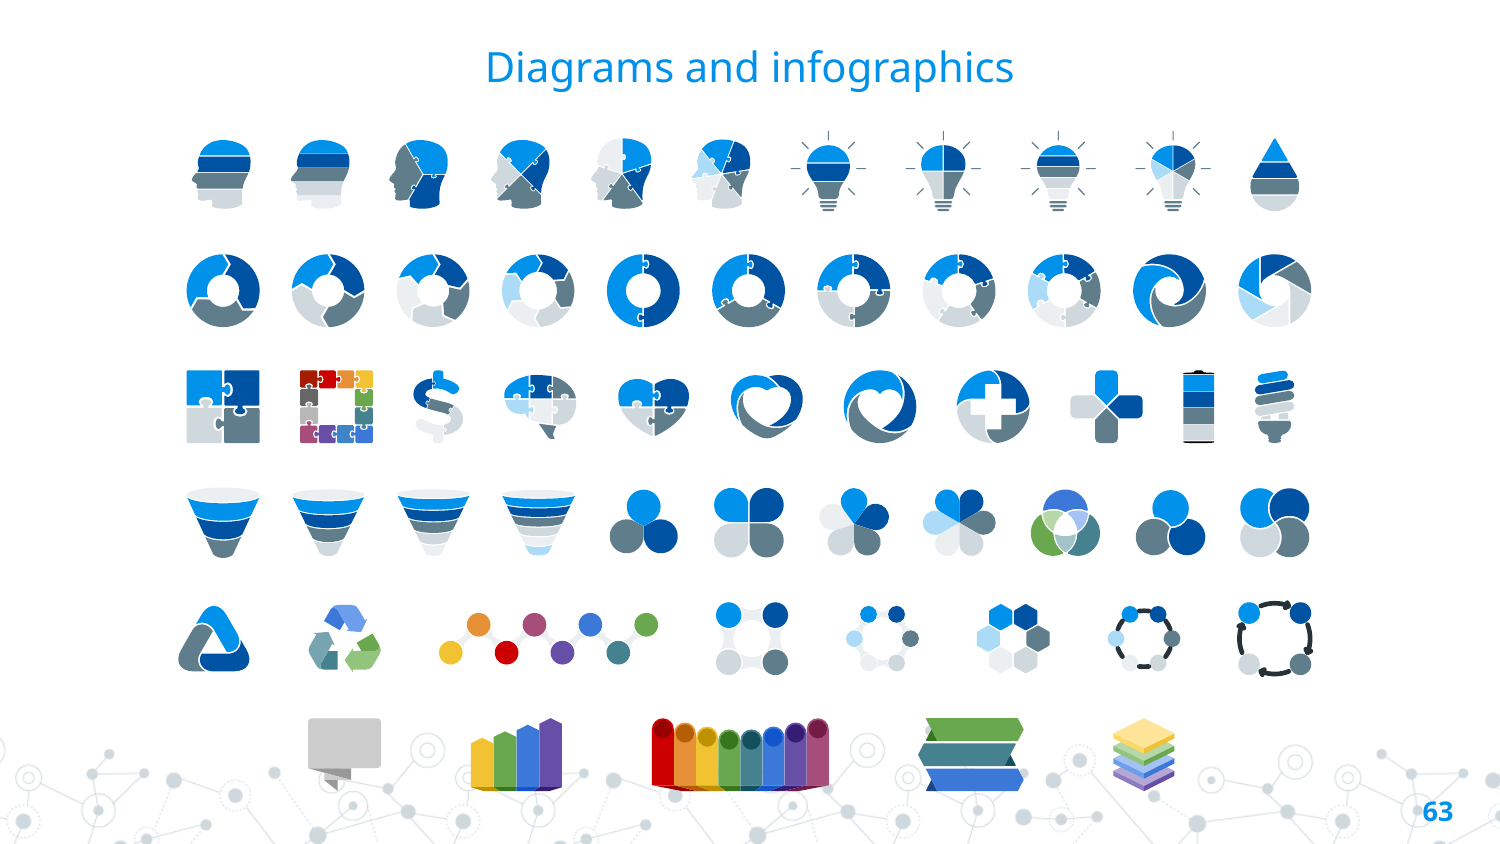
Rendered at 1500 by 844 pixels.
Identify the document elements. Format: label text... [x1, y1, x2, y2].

text_box [1107, 630, 1125, 647]
text_box [1146, 188, 1154, 196]
text_box [714, 487, 784, 558]
text_box [712, 254, 785, 328]
text_box [308, 718, 382, 791]
text_box [1121, 654, 1139, 672]
text_box <number> [1378, 779, 1469, 844]
text_box [801, 188, 809, 196]
text_box [715, 602, 789, 676]
picture [0, 0, 1500, 844]
text_box [438, 612, 659, 665]
text_box [1289, 653, 1312, 676]
text_box [1036, 145, 1080, 177]
text_box [1250, 179, 1300, 212]
text_box [843, 370, 917, 444]
text_box [1027, 254, 1101, 328]
text_box [976, 604, 1013, 674]
text_box [819, 201, 838, 212]
text_box [1077, 188, 1085, 196]
text_box [1238, 602, 1260, 624]
text_box [186, 370, 260, 444]
text_box [845, 605, 919, 672]
text_box [1014, 604, 1050, 674]
text_box [1192, 141, 1200, 149]
text_box [308, 631, 338, 670]
text_box [1049, 201, 1068, 212]
text_box [651, 718, 829, 792]
text_box [191, 140, 251, 209]
text_box [916, 188, 924, 196]
text_box [1077, 141, 1085, 149]
text_box [1031, 188, 1039, 196]
text_box [1289, 602, 1312, 624]
text_box [606, 254, 680, 328]
text_box [300, 370, 373, 444]
text_box [806, 145, 850, 200]
text_box [1146, 141, 1154, 150]
text_box [916, 141, 924, 150]
text_box [618, 378, 689, 436]
text_box [1238, 254, 1312, 328]
text_box [922, 254, 996, 328]
text_box [1183, 370, 1215, 444]
text_box [1163, 630, 1181, 647]
text_box [1240, 488, 1310, 558]
text_box [1121, 605, 1139, 623]
text_box [396, 489, 470, 557]
text_box [1164, 201, 1183, 212]
text_box [1149, 605, 1167, 623]
text_box [502, 489, 576, 556]
text_box [848, 141, 856, 149]
text_box [186, 254, 260, 328]
text_box [389, 140, 448, 209]
text_box [1238, 653, 1260, 676]
text_box [918, 743, 1016, 767]
text_box [817, 254, 891, 328]
text_box [291, 489, 365, 557]
text_box [1192, 188, 1200, 196]
text_box [801, 141, 809, 150]
text_box [963, 188, 971, 196]
text_box [848, 188, 856, 196]
text_box [1031, 141, 1039, 150]
text_box [324, 604, 368, 633]
text_box [921, 145, 966, 200]
text_box [1149, 654, 1167, 672]
text_box [956, 370, 1030, 444]
text_box [413, 370, 463, 444]
text_box [1113, 718, 1175, 792]
text_box [1070, 370, 1143, 444]
text_box [178, 605, 250, 672]
text_box [922, 489, 996, 556]
text_box [291, 254, 365, 328]
text_box [925, 768, 1024, 792]
text_box Diagrams and infographics [140, 40, 1360, 106]
text_box [962, 141, 970, 149]
text_box [819, 488, 889, 556]
text_box [396, 254, 470, 327]
text_box [1252, 138, 1298, 178]
text_box [1040, 178, 1076, 200]
text_box [491, 139, 550, 209]
text_box [344, 633, 381, 673]
text_box [1150, 145, 1196, 200]
text_box [1254, 370, 1295, 444]
text_box [1030, 489, 1101, 556]
text_box [470, 718, 563, 792]
text_box [691, 139, 751, 209]
text_box [925, 718, 1024, 741]
text_box [290, 140, 350, 209]
text_box [504, 374, 577, 439]
text_box [591, 138, 652, 209]
text_box [1133, 254, 1206, 328]
text_box [1135, 490, 1206, 556]
text_box [934, 201, 953, 212]
text_box [609, 489, 678, 554]
text_box [502, 254, 575, 327]
text_box [730, 375, 803, 439]
text_box [186, 487, 260, 558]
